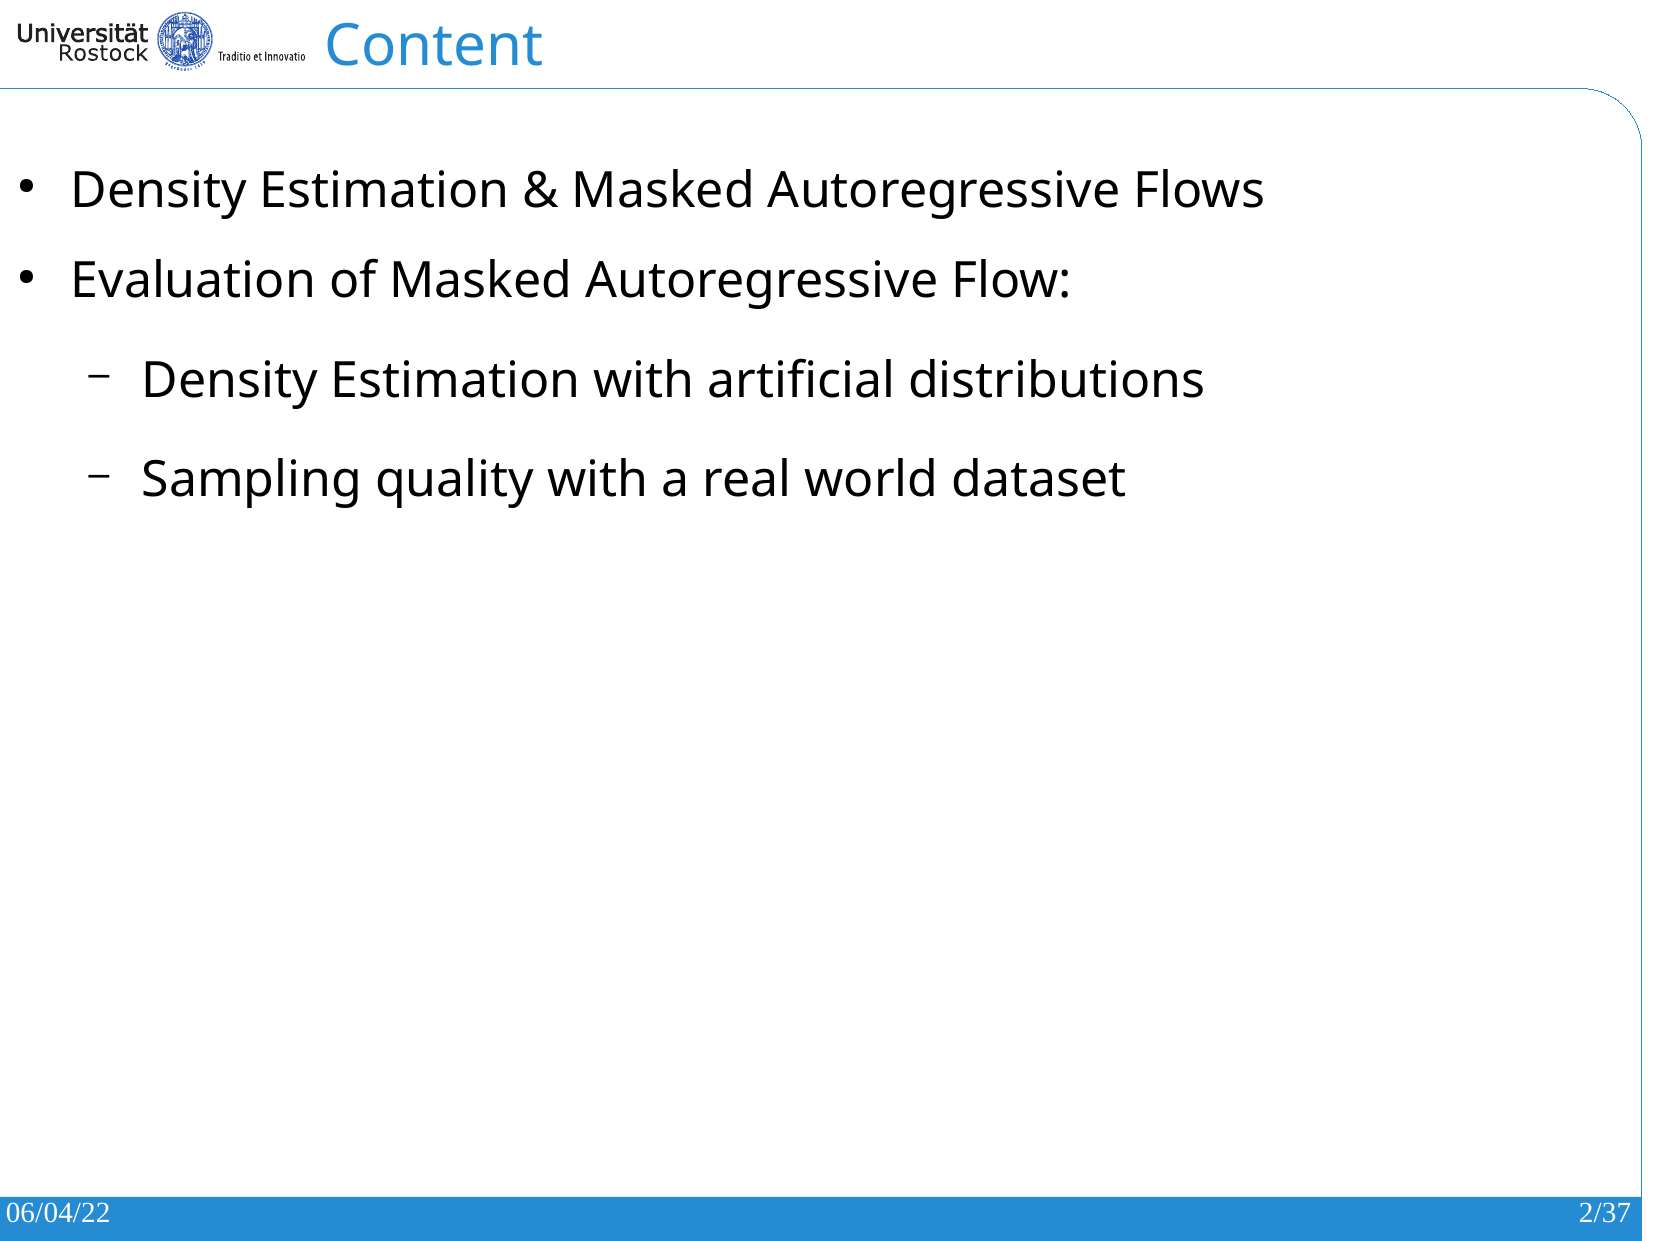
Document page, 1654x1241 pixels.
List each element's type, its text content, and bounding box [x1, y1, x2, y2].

title Content [324, 8, 1571, 77]
list Density Estimation & Masked Autoregressive Flows Evaluation of Masked Autoregressive Flow: Density Estimation with artificial distributions Sampling quality with a real world dataset [0, 94, 1642, 1187]
